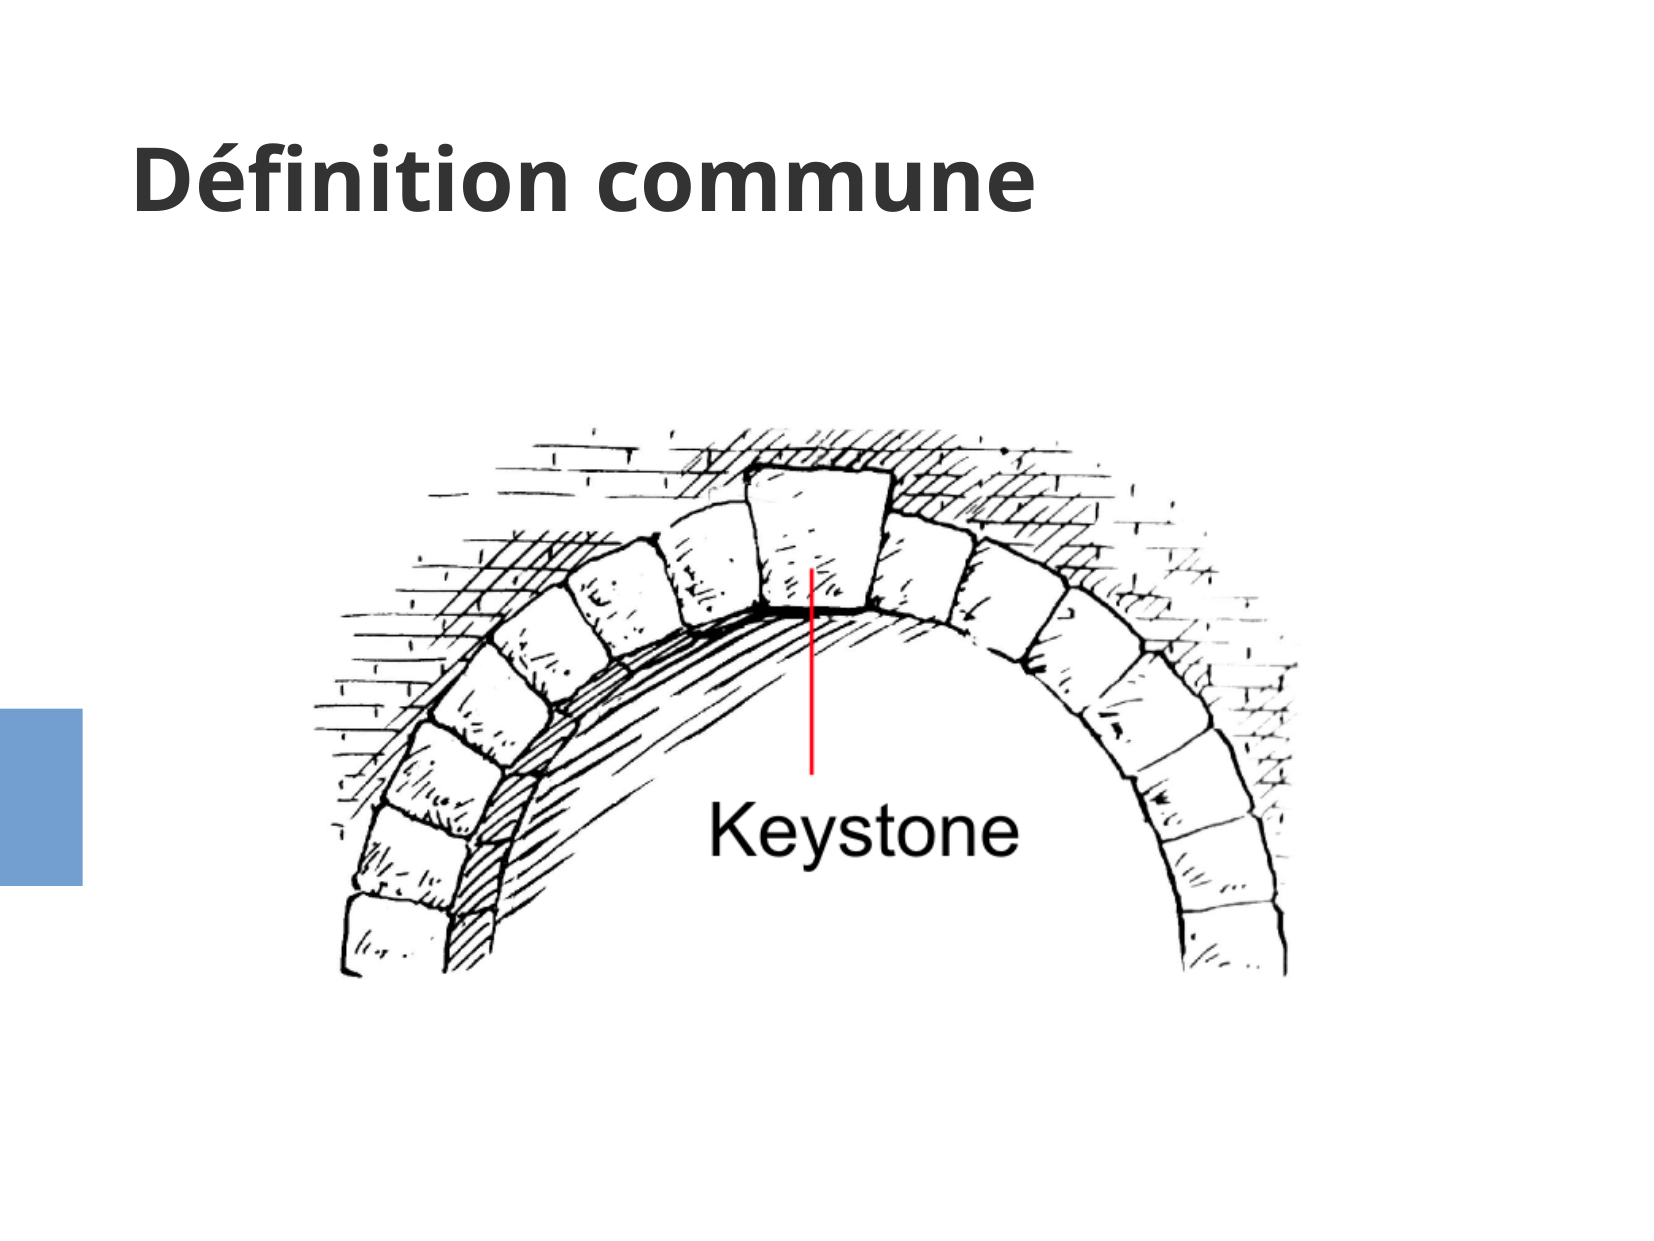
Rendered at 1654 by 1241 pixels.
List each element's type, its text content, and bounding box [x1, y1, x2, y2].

title Définition commune [129, 59, 1536, 296]
picture [307, 414, 1323, 993]
